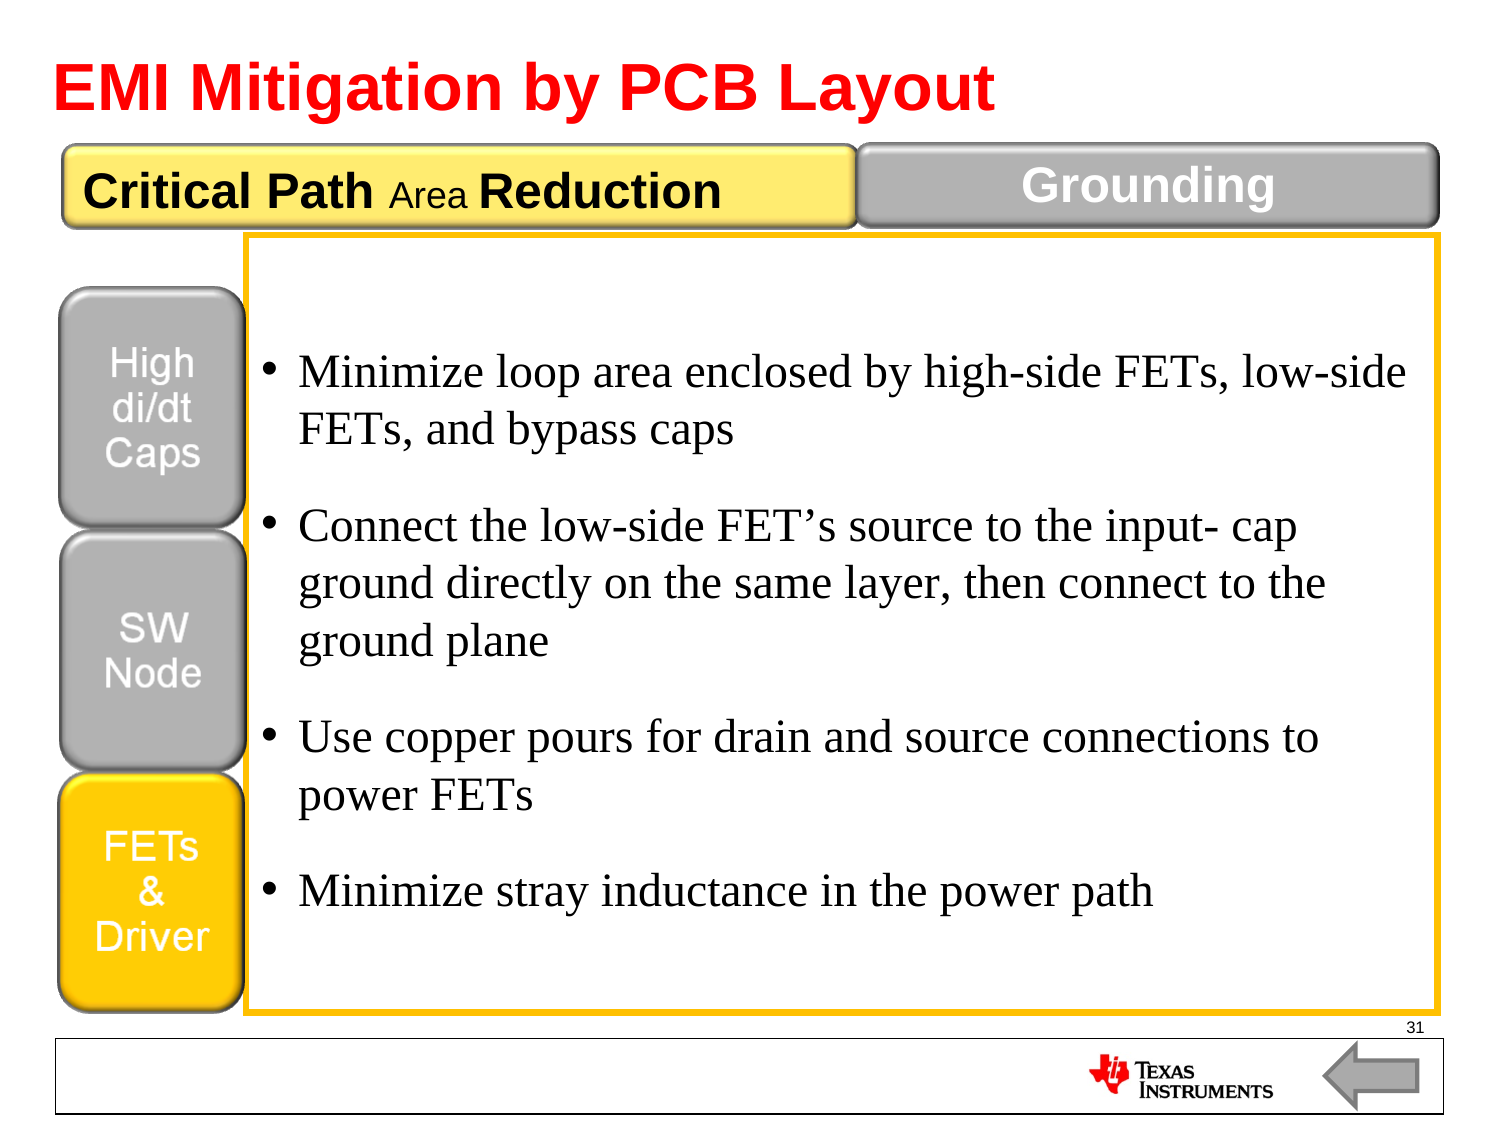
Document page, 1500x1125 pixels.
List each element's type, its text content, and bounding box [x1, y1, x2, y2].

text_box Critical Path Area Reduction [67, 150, 853, 225]
picture [55, 284, 249, 1016]
list Minimize loop area enclosed by high-side FETs, low-side FETs, and bypass caps Connect the low-side FET’s source to the input- cap ground directly on the same layer, then connect to the ground plane Use copper pours for drain and source connections to power FETs Minimize stray inductance in the power path [246, 235, 1438, 1013]
picture [59, 140, 1442, 233]
text_box Grounding [862, 149, 1435, 224]
picture [1087, 1052, 1274, 1099]
text_box <numero> [1089, 1009, 1440, 1044]
text_box [1324, 1045, 1418, 1107]
title EMI Mitigation by PCB Layout [37, 23, 1426, 158]
